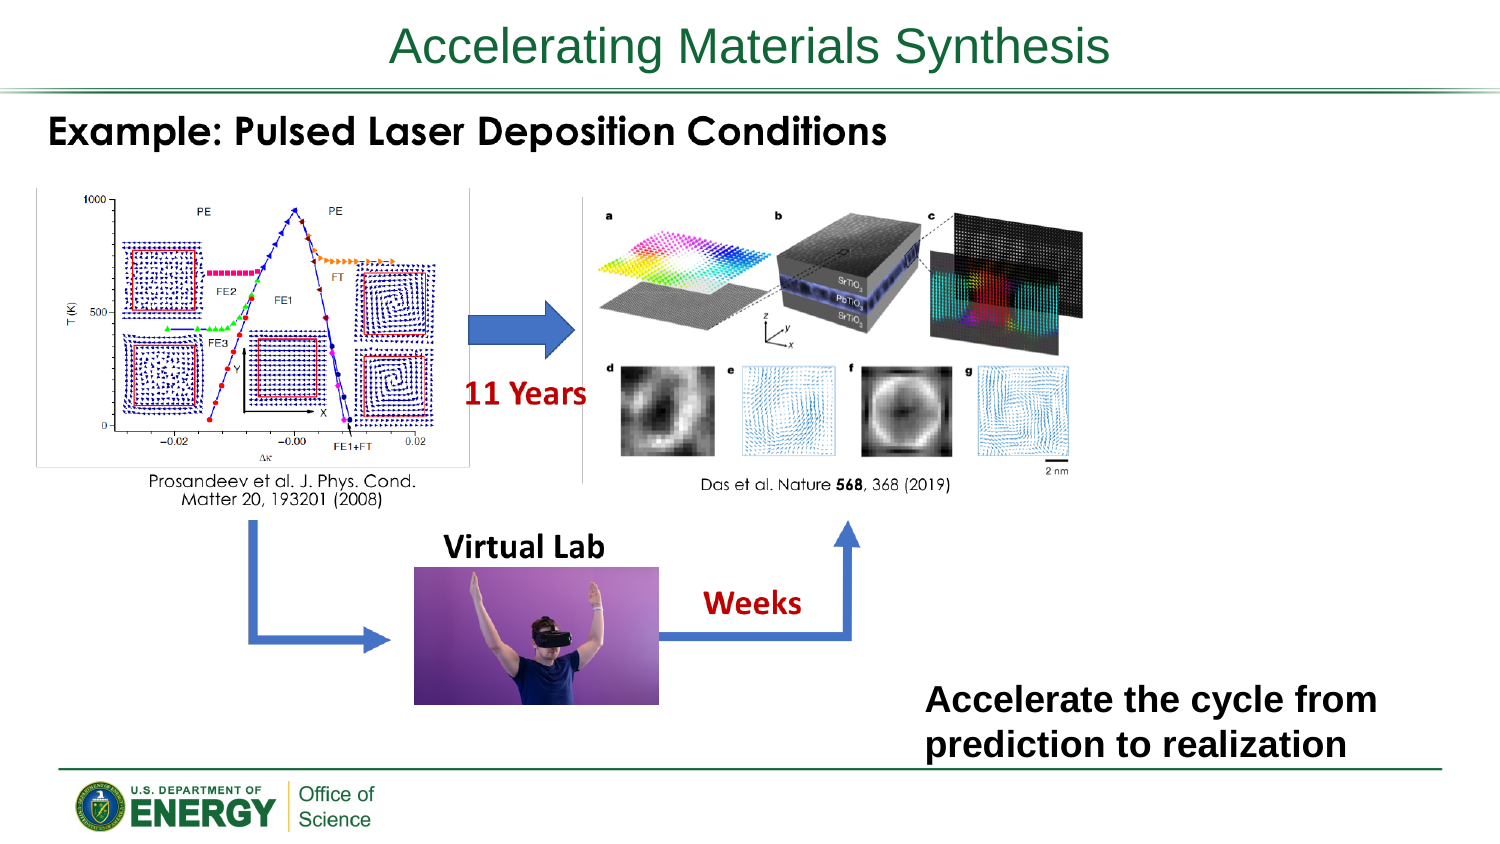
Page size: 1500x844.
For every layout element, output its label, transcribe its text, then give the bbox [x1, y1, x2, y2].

picture [0, 94, 1500, 844]
title Accelerating Materials Synthesis [0, 0, 1500, 114]
text_box Accelerate the cycle from prediction to realization [909, 660, 1453, 844]
